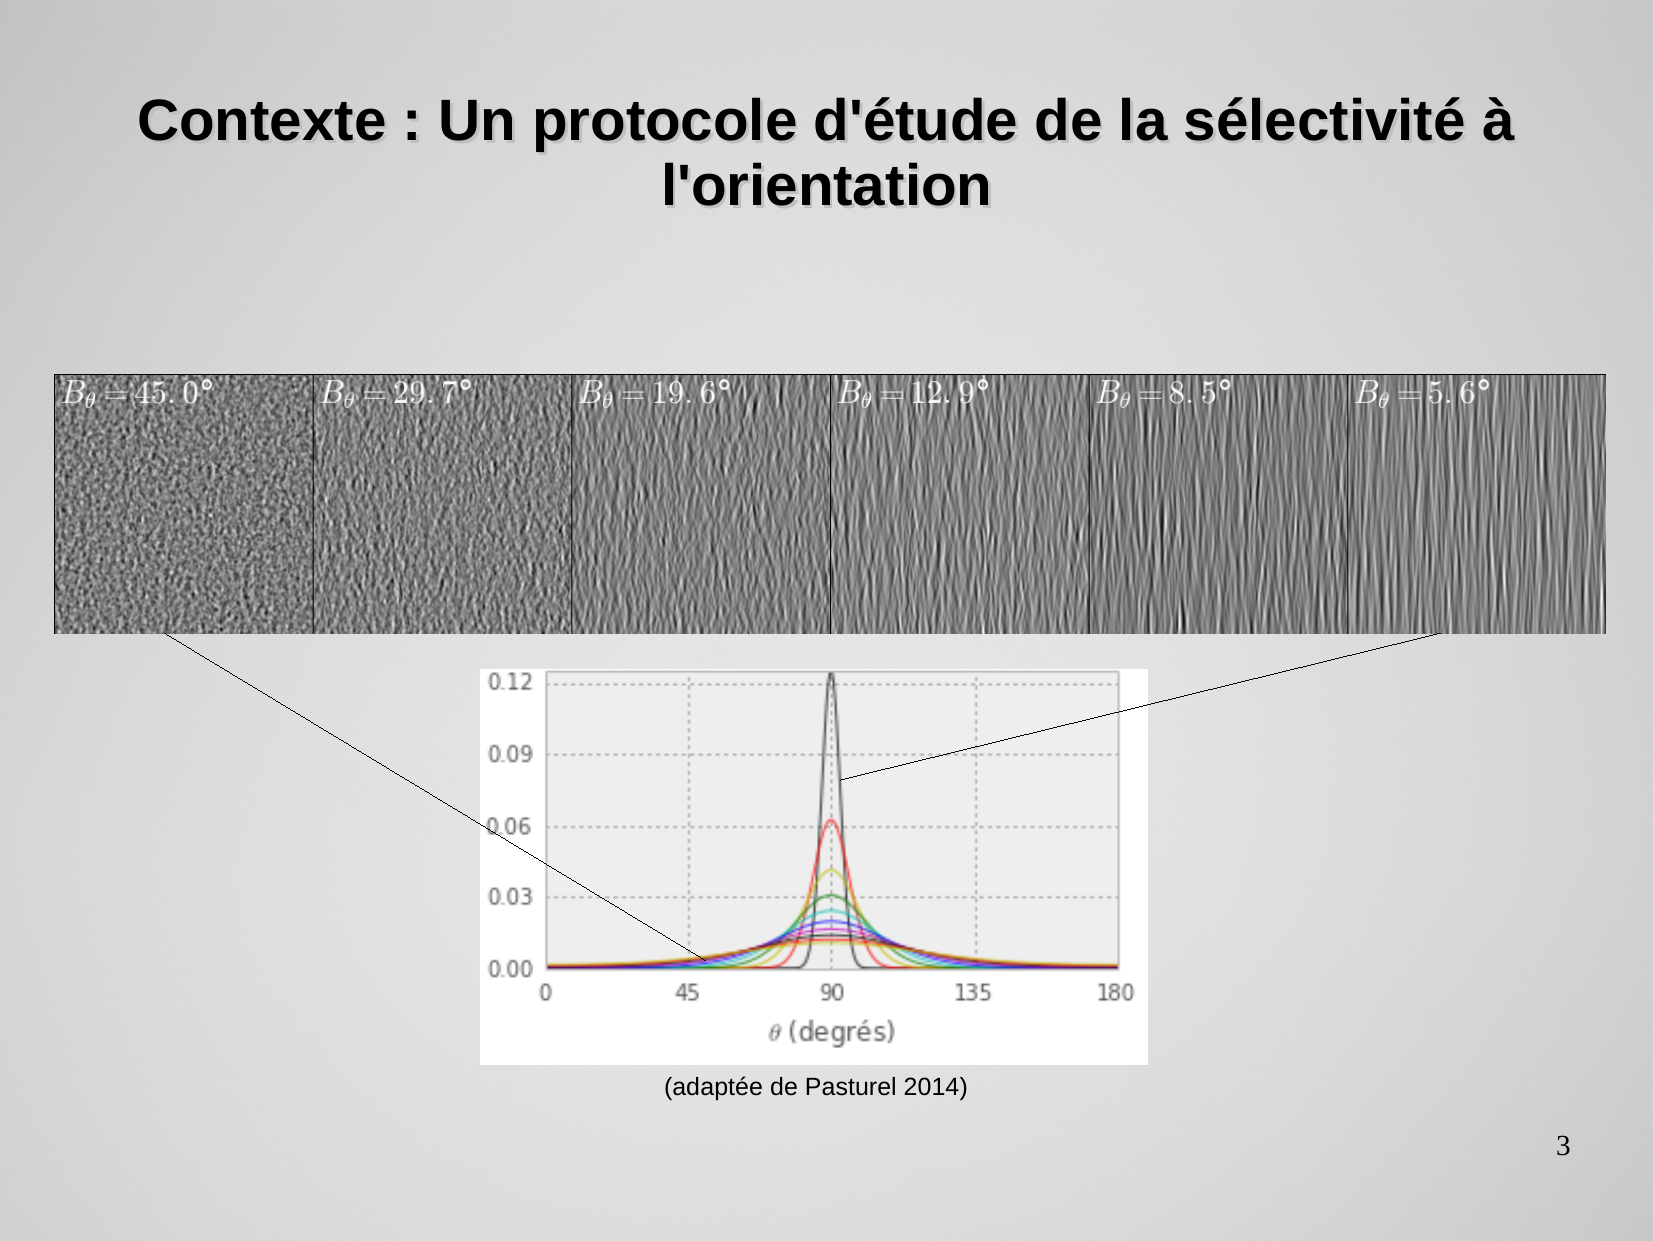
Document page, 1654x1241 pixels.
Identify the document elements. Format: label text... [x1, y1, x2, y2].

picture [0, 0, 1654, 1241]
text_box (adaptée de Pasturel 2014) [531, 1065, 1102, 1111]
title Contexte : Un protocole d'étude de la sélectivité à l'orientation [82, 49, 1571, 257]
